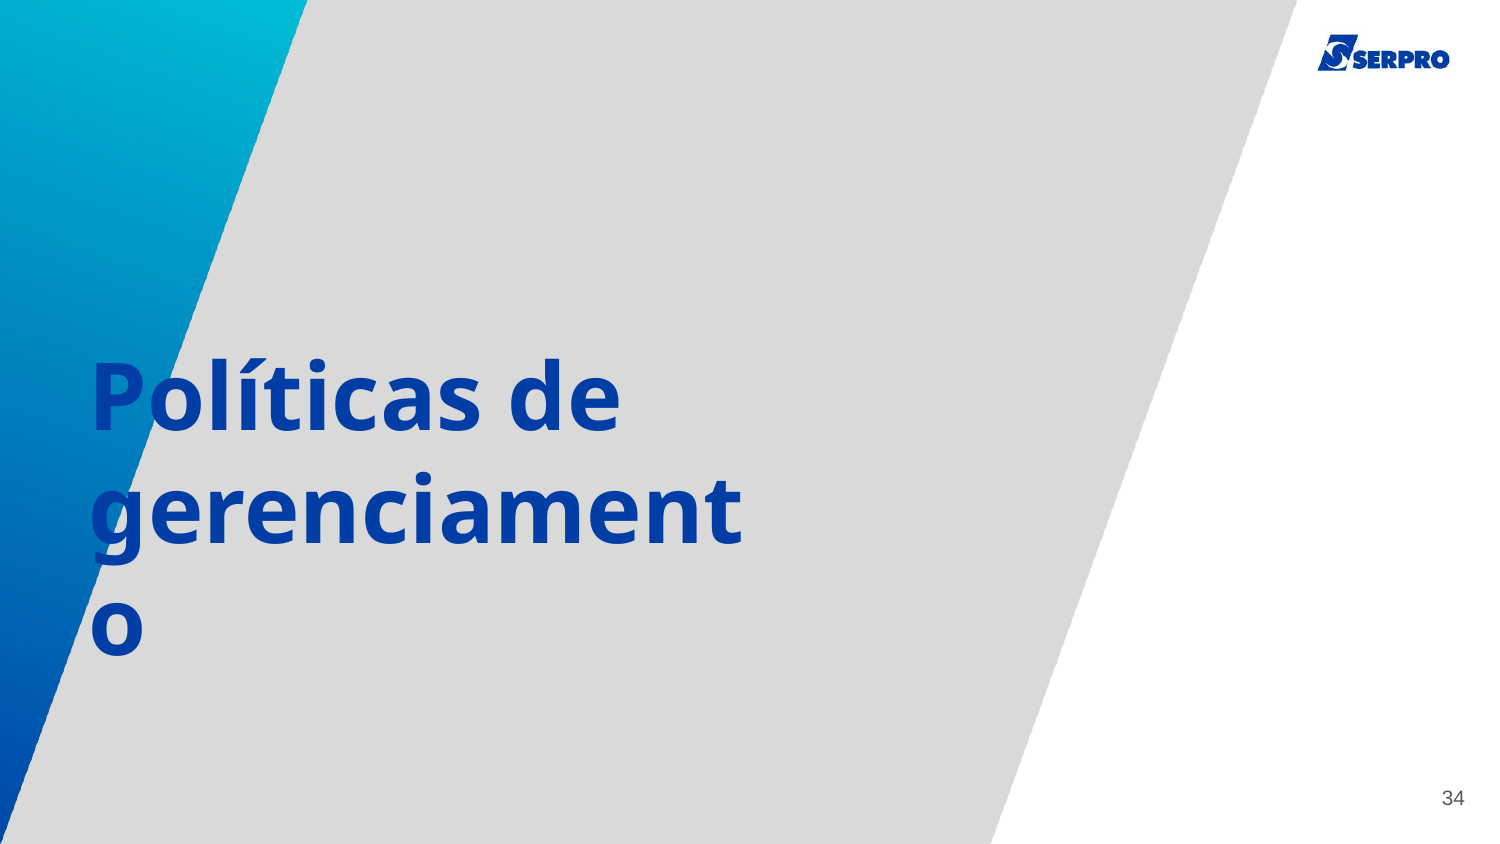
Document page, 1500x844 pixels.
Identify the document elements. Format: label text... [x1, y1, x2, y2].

picture [0, 0, 1500, 844]
text_box Políticas de gerenciamento [73, 321, 792, 568]
slide_number <número> [1389, 764, 1480, 830]
